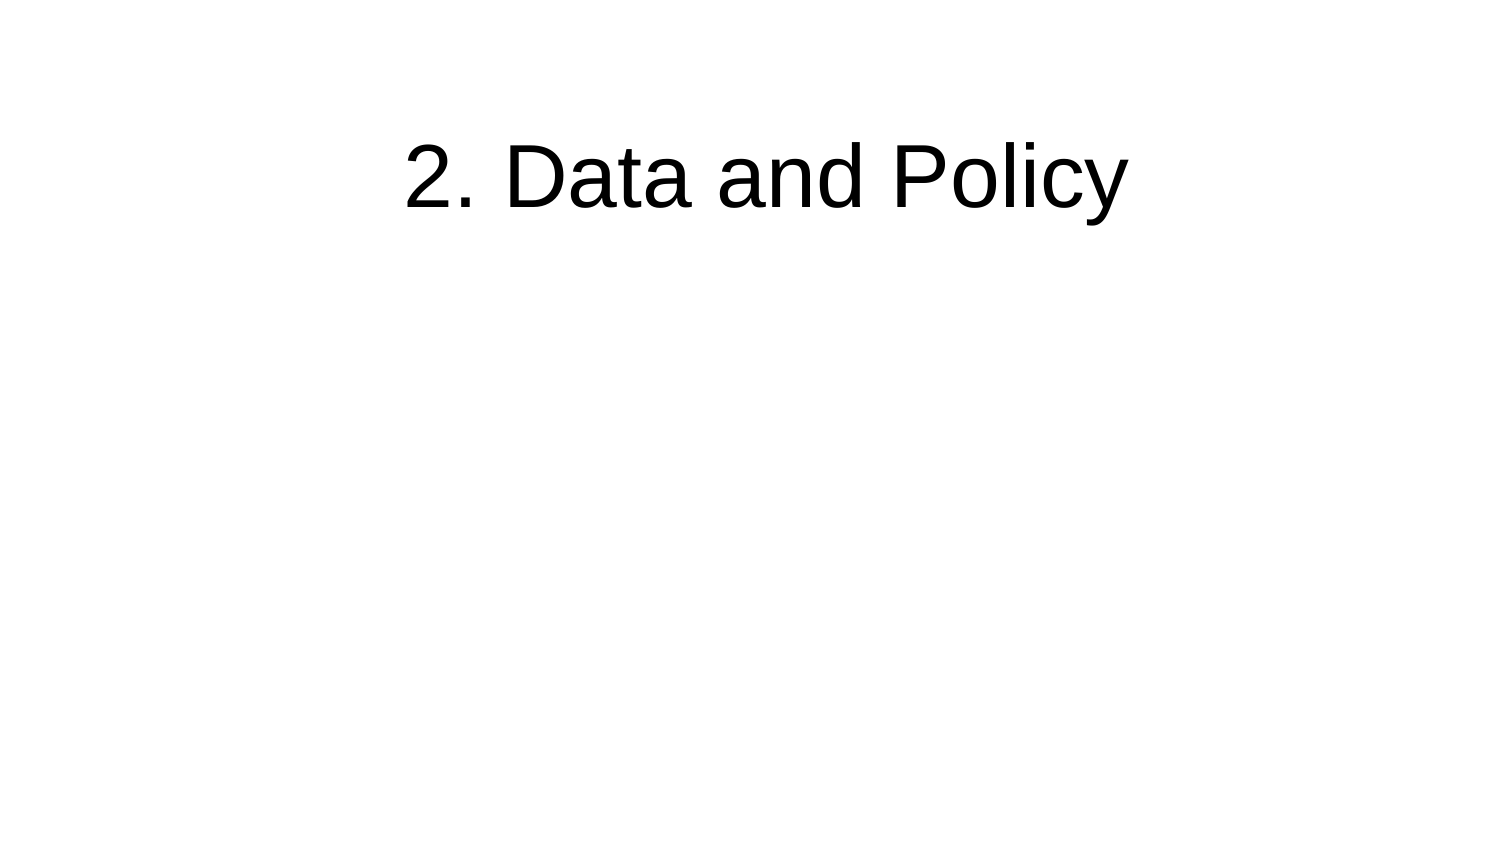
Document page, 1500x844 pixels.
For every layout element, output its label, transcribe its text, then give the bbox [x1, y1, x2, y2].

title 2. Data and Policy [389, 103, 1428, 357]
